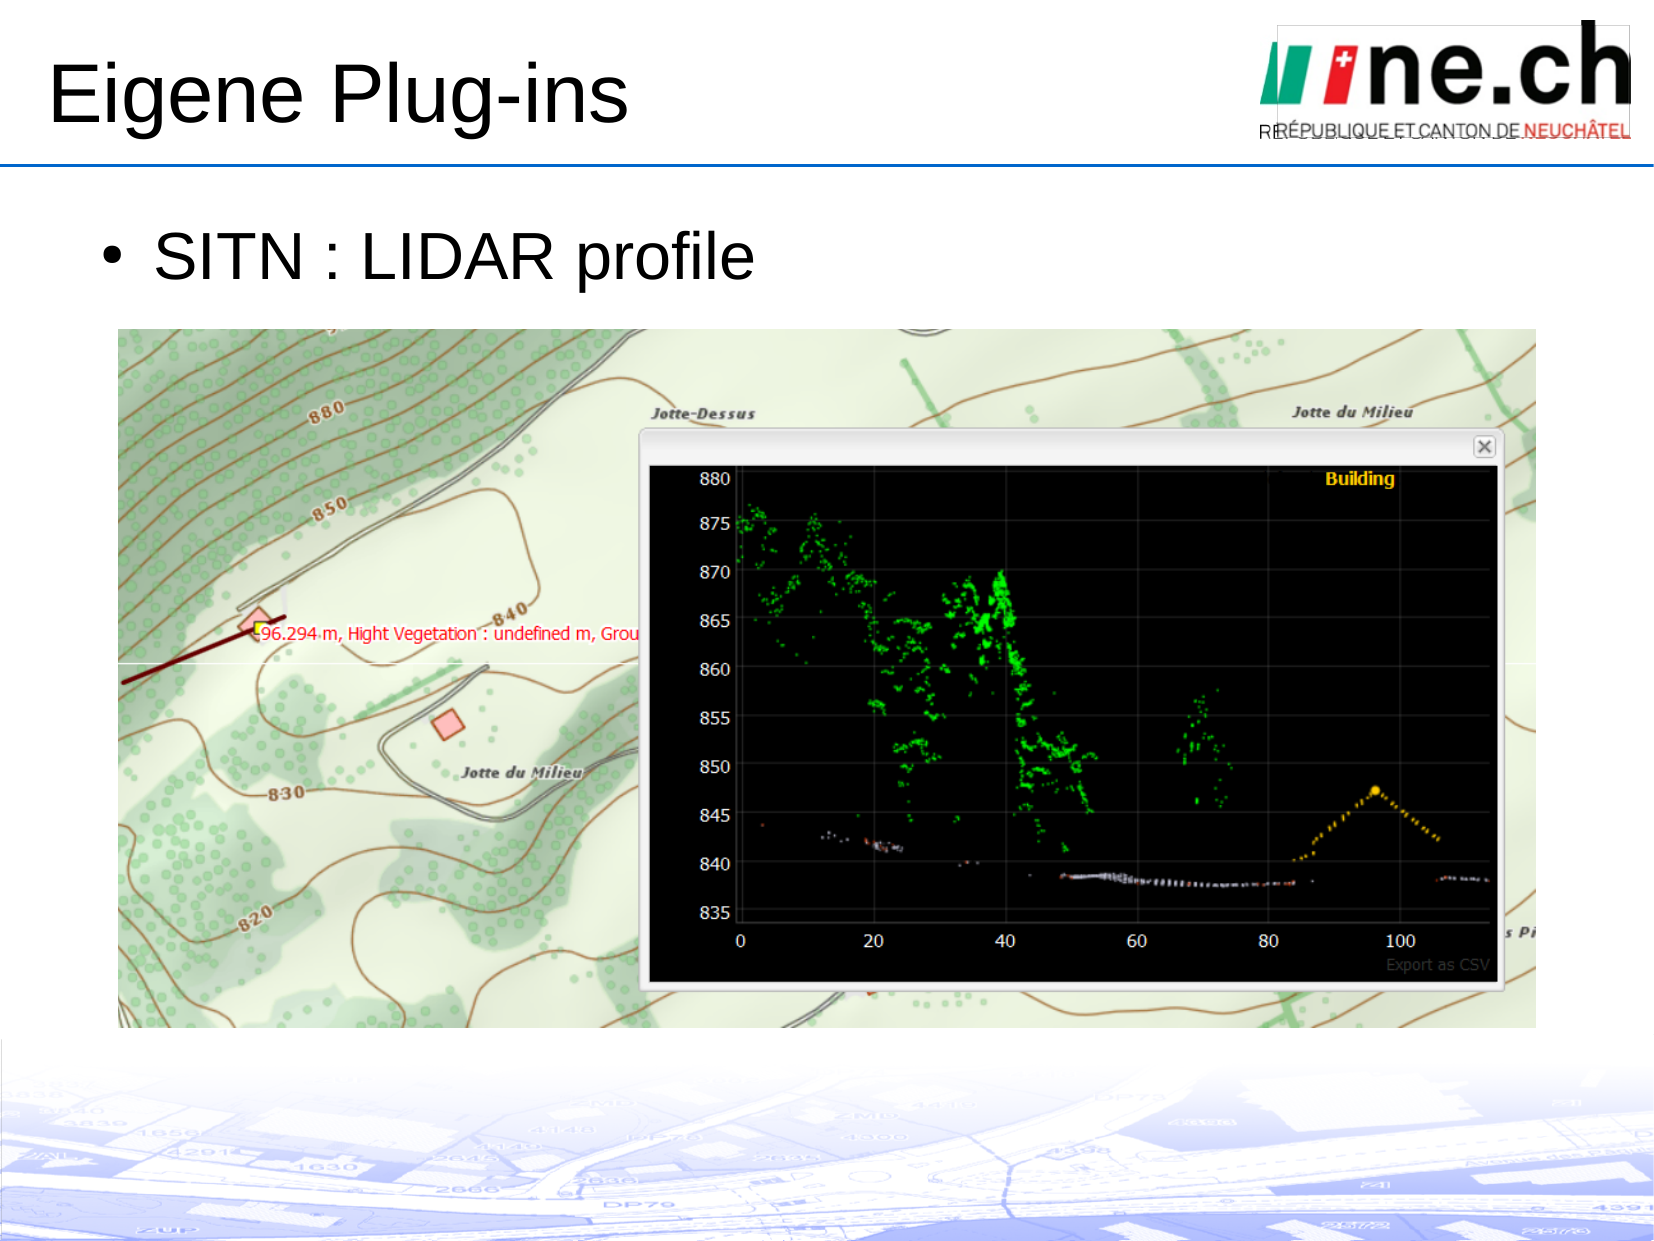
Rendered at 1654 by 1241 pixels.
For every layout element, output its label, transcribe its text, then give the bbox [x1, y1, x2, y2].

list SITN : LIDAR profile [82, 219, 1571, 939]
picture [118, 329, 1536, 1028]
title Eigene Plug-ins [47, 0, 1536, 198]
picture [1536, 24, 1631, 139]
picture [0, 1040, 1654, 1241]
